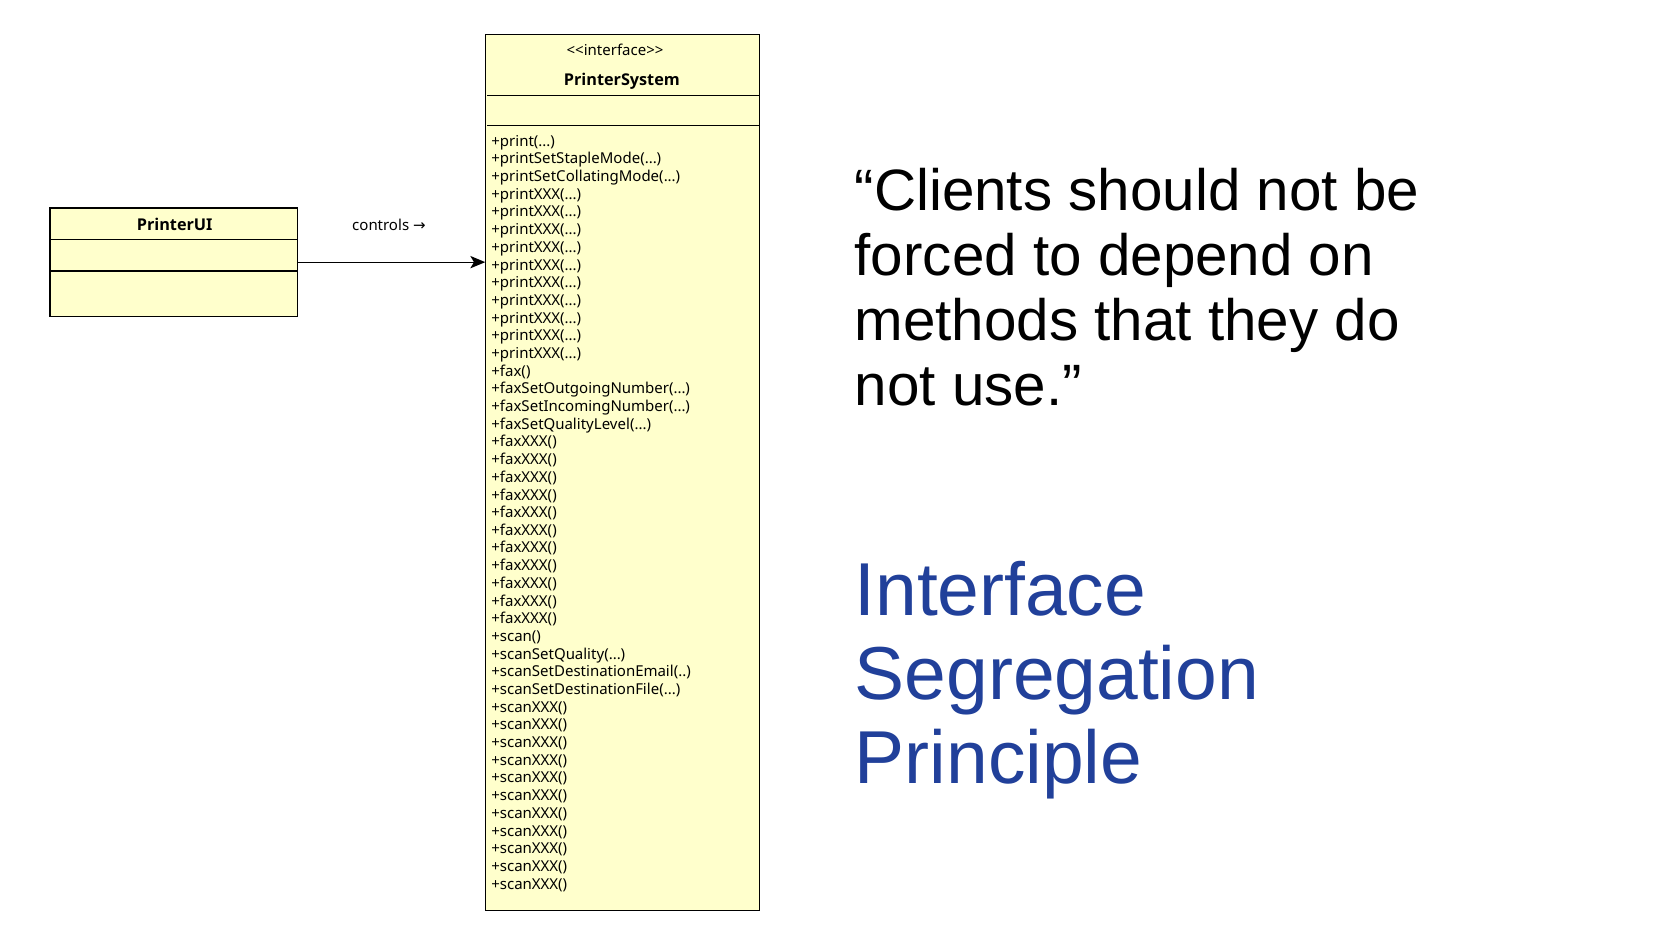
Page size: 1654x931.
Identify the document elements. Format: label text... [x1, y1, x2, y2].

picture [30, 15, 780, 931]
text_box “Clients should not be forced to depend on methods that they do not use.” Interface Segregation Principle [840, 150, 1471, 807]
